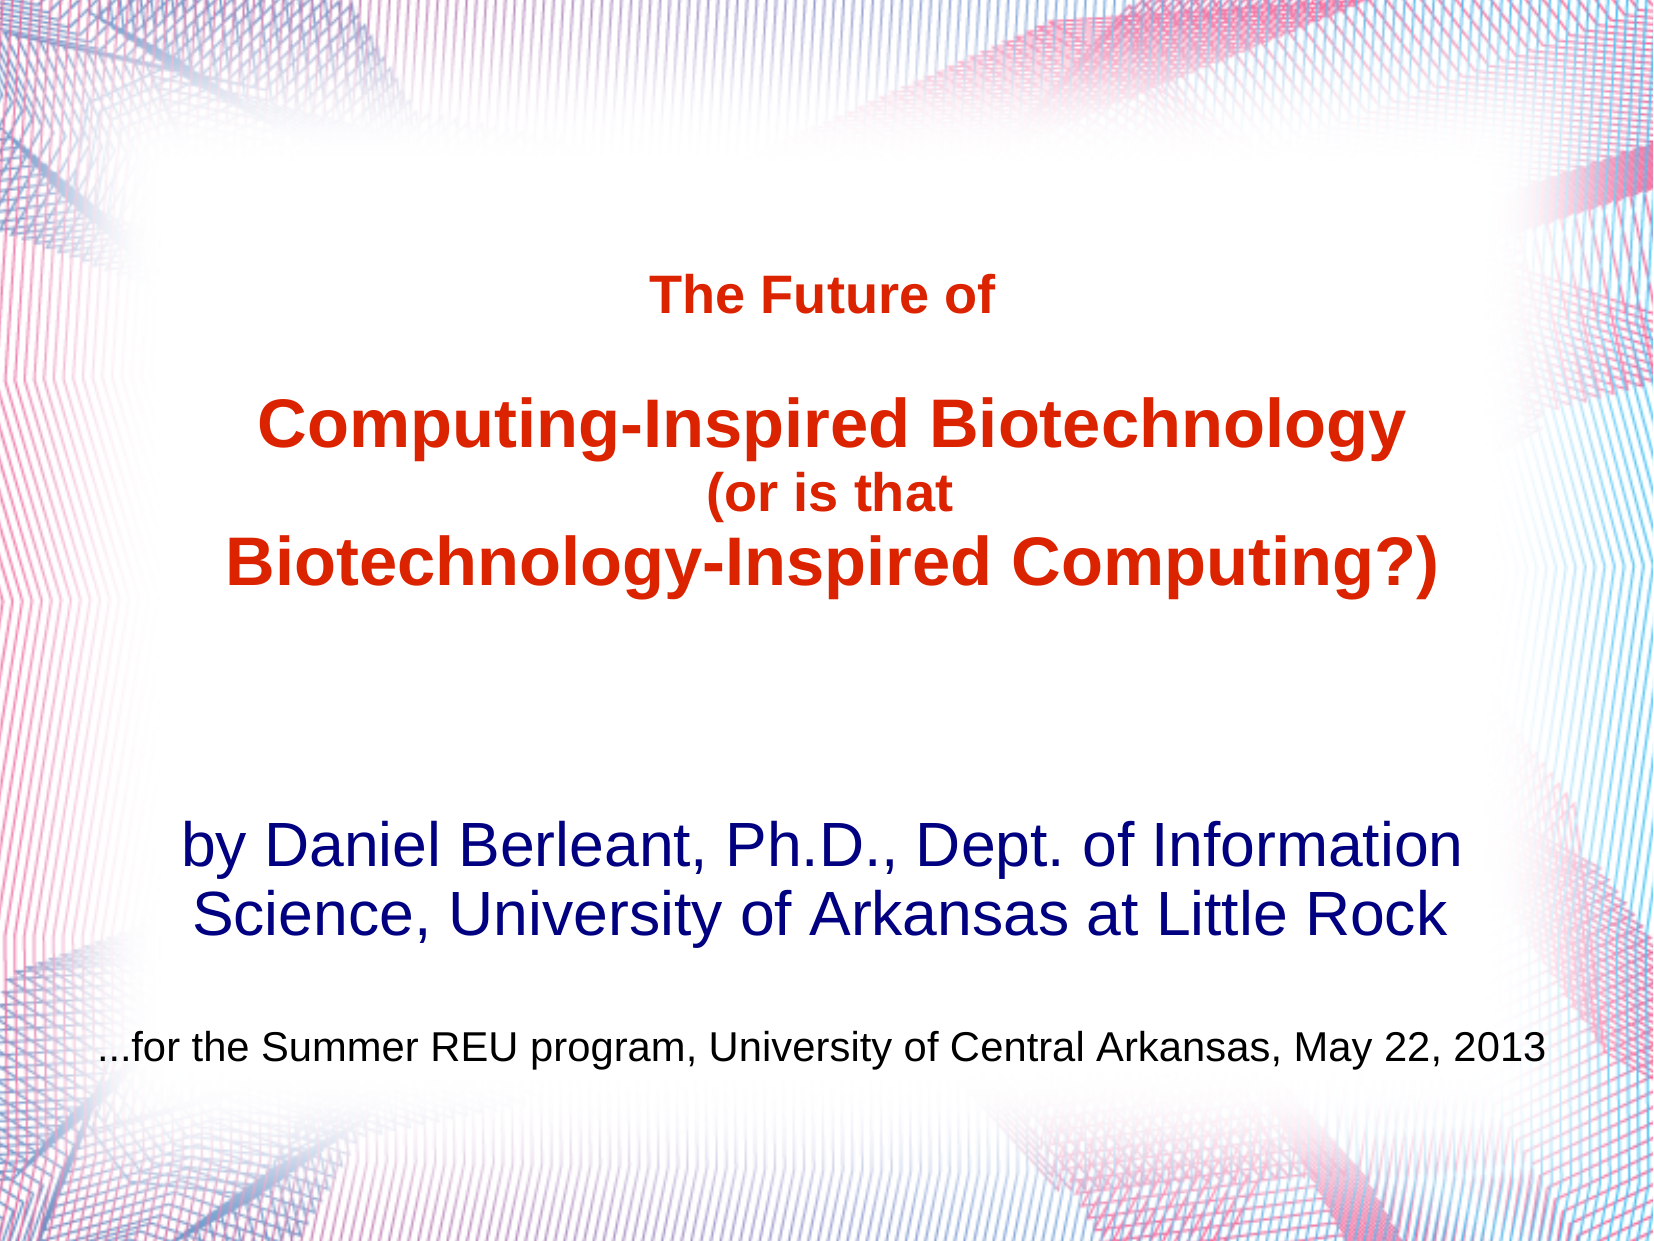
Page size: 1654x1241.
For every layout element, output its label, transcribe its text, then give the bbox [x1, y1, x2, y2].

picture [0, 0, 1654, 1241]
subtitle The Future of Computing-Inspired Biotechnology (or is that Biotechnology-Inspired Computing?) by Daniel Berleant, Ph.D., Dept. of Information Science, University of Arkansas at Little Rock ...for the Summer REU program, University of Central Arkansas, May 22, 2013 [76, 62, 1565, 1123]
